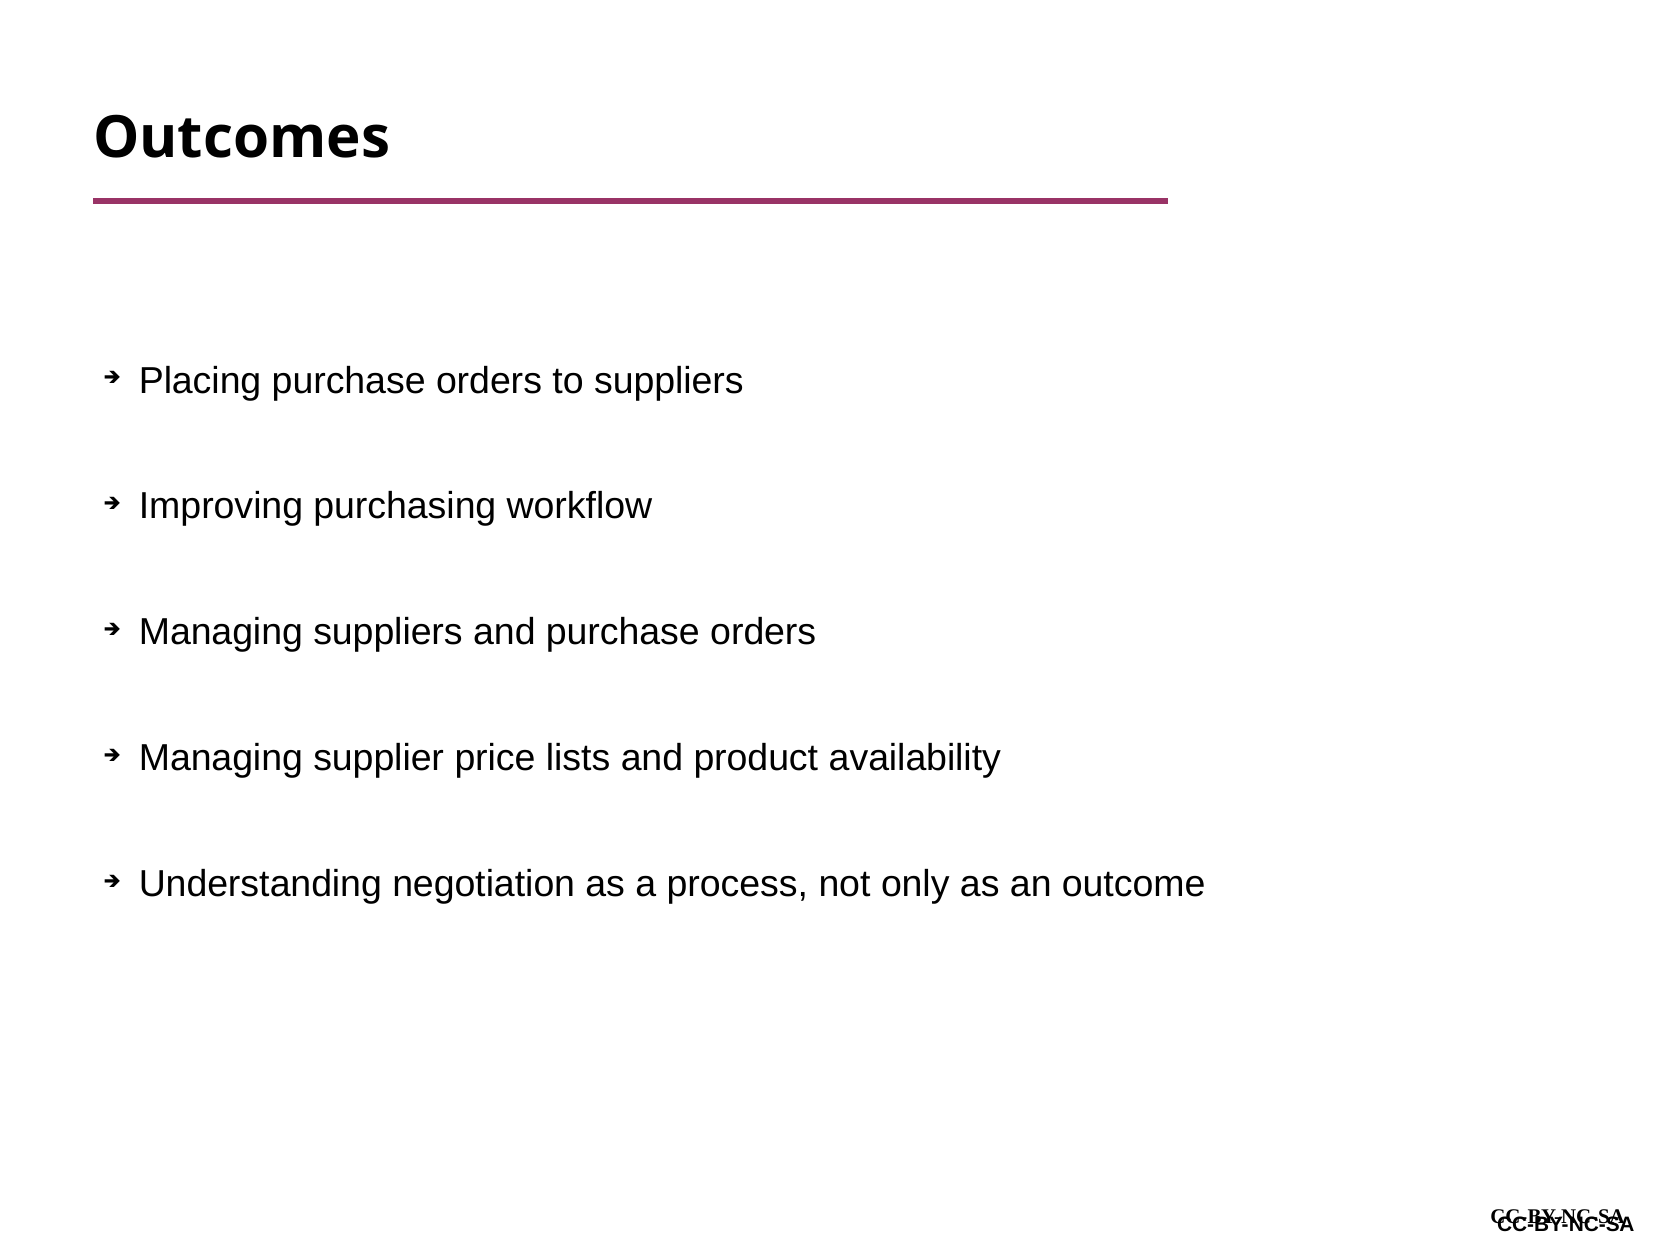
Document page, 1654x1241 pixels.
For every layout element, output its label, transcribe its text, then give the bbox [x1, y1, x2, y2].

text_box CC-BY-NC-SA [1482, 1204, 1654, 1241]
text_box Placing purchase orders to suppliers Improving purchasing workflow Managing suppliers and purchase orders Managing supplier price lists and product availability Understanding negotiation as a process, not only as an outcome [88, 330, 1607, 993]
title Outcomes [93, 31, 1570, 239]
